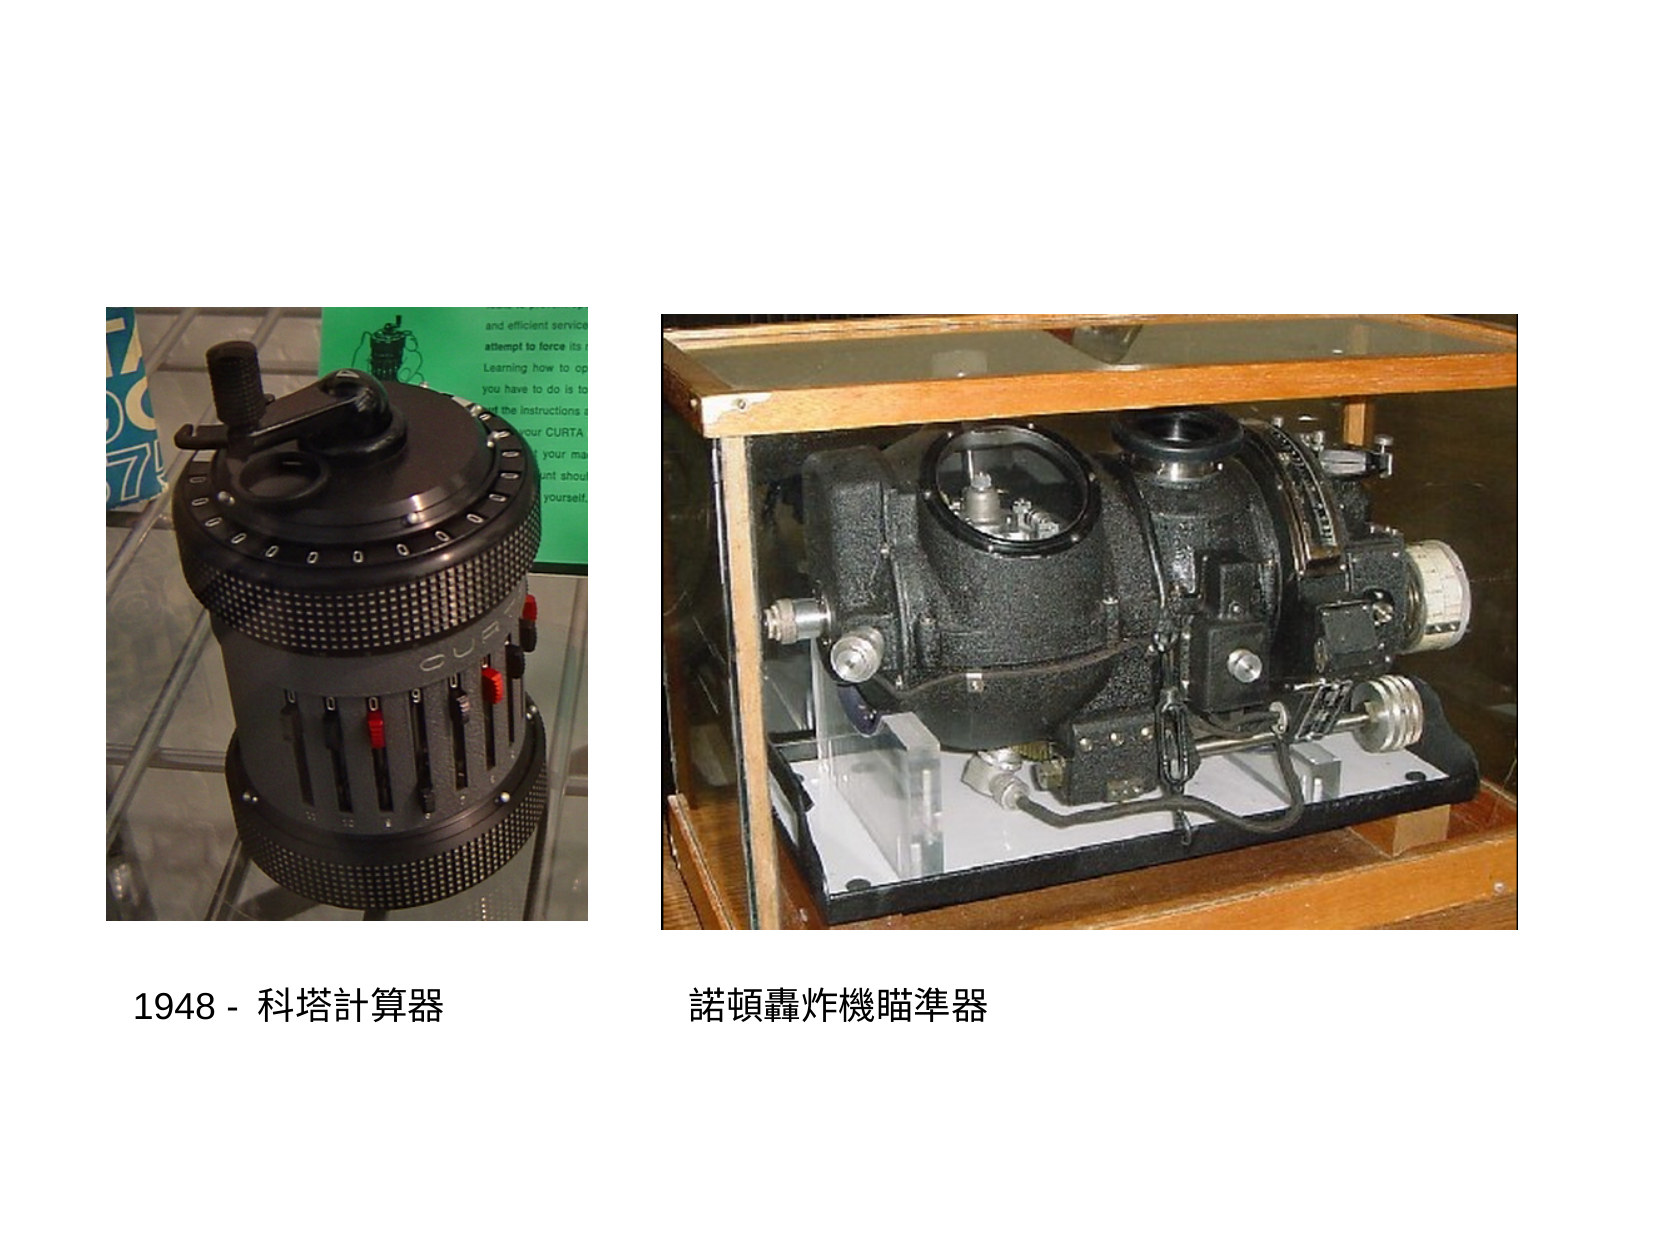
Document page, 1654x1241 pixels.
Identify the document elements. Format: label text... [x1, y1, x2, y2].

picture [661, 314, 1518, 930]
picture [106, 307, 588, 921]
text_box 1948 - 科塔計算器 [118, 968, 520, 1031]
text_box 諾頓轟炸機瞄準器 [674, 968, 1004, 1031]
